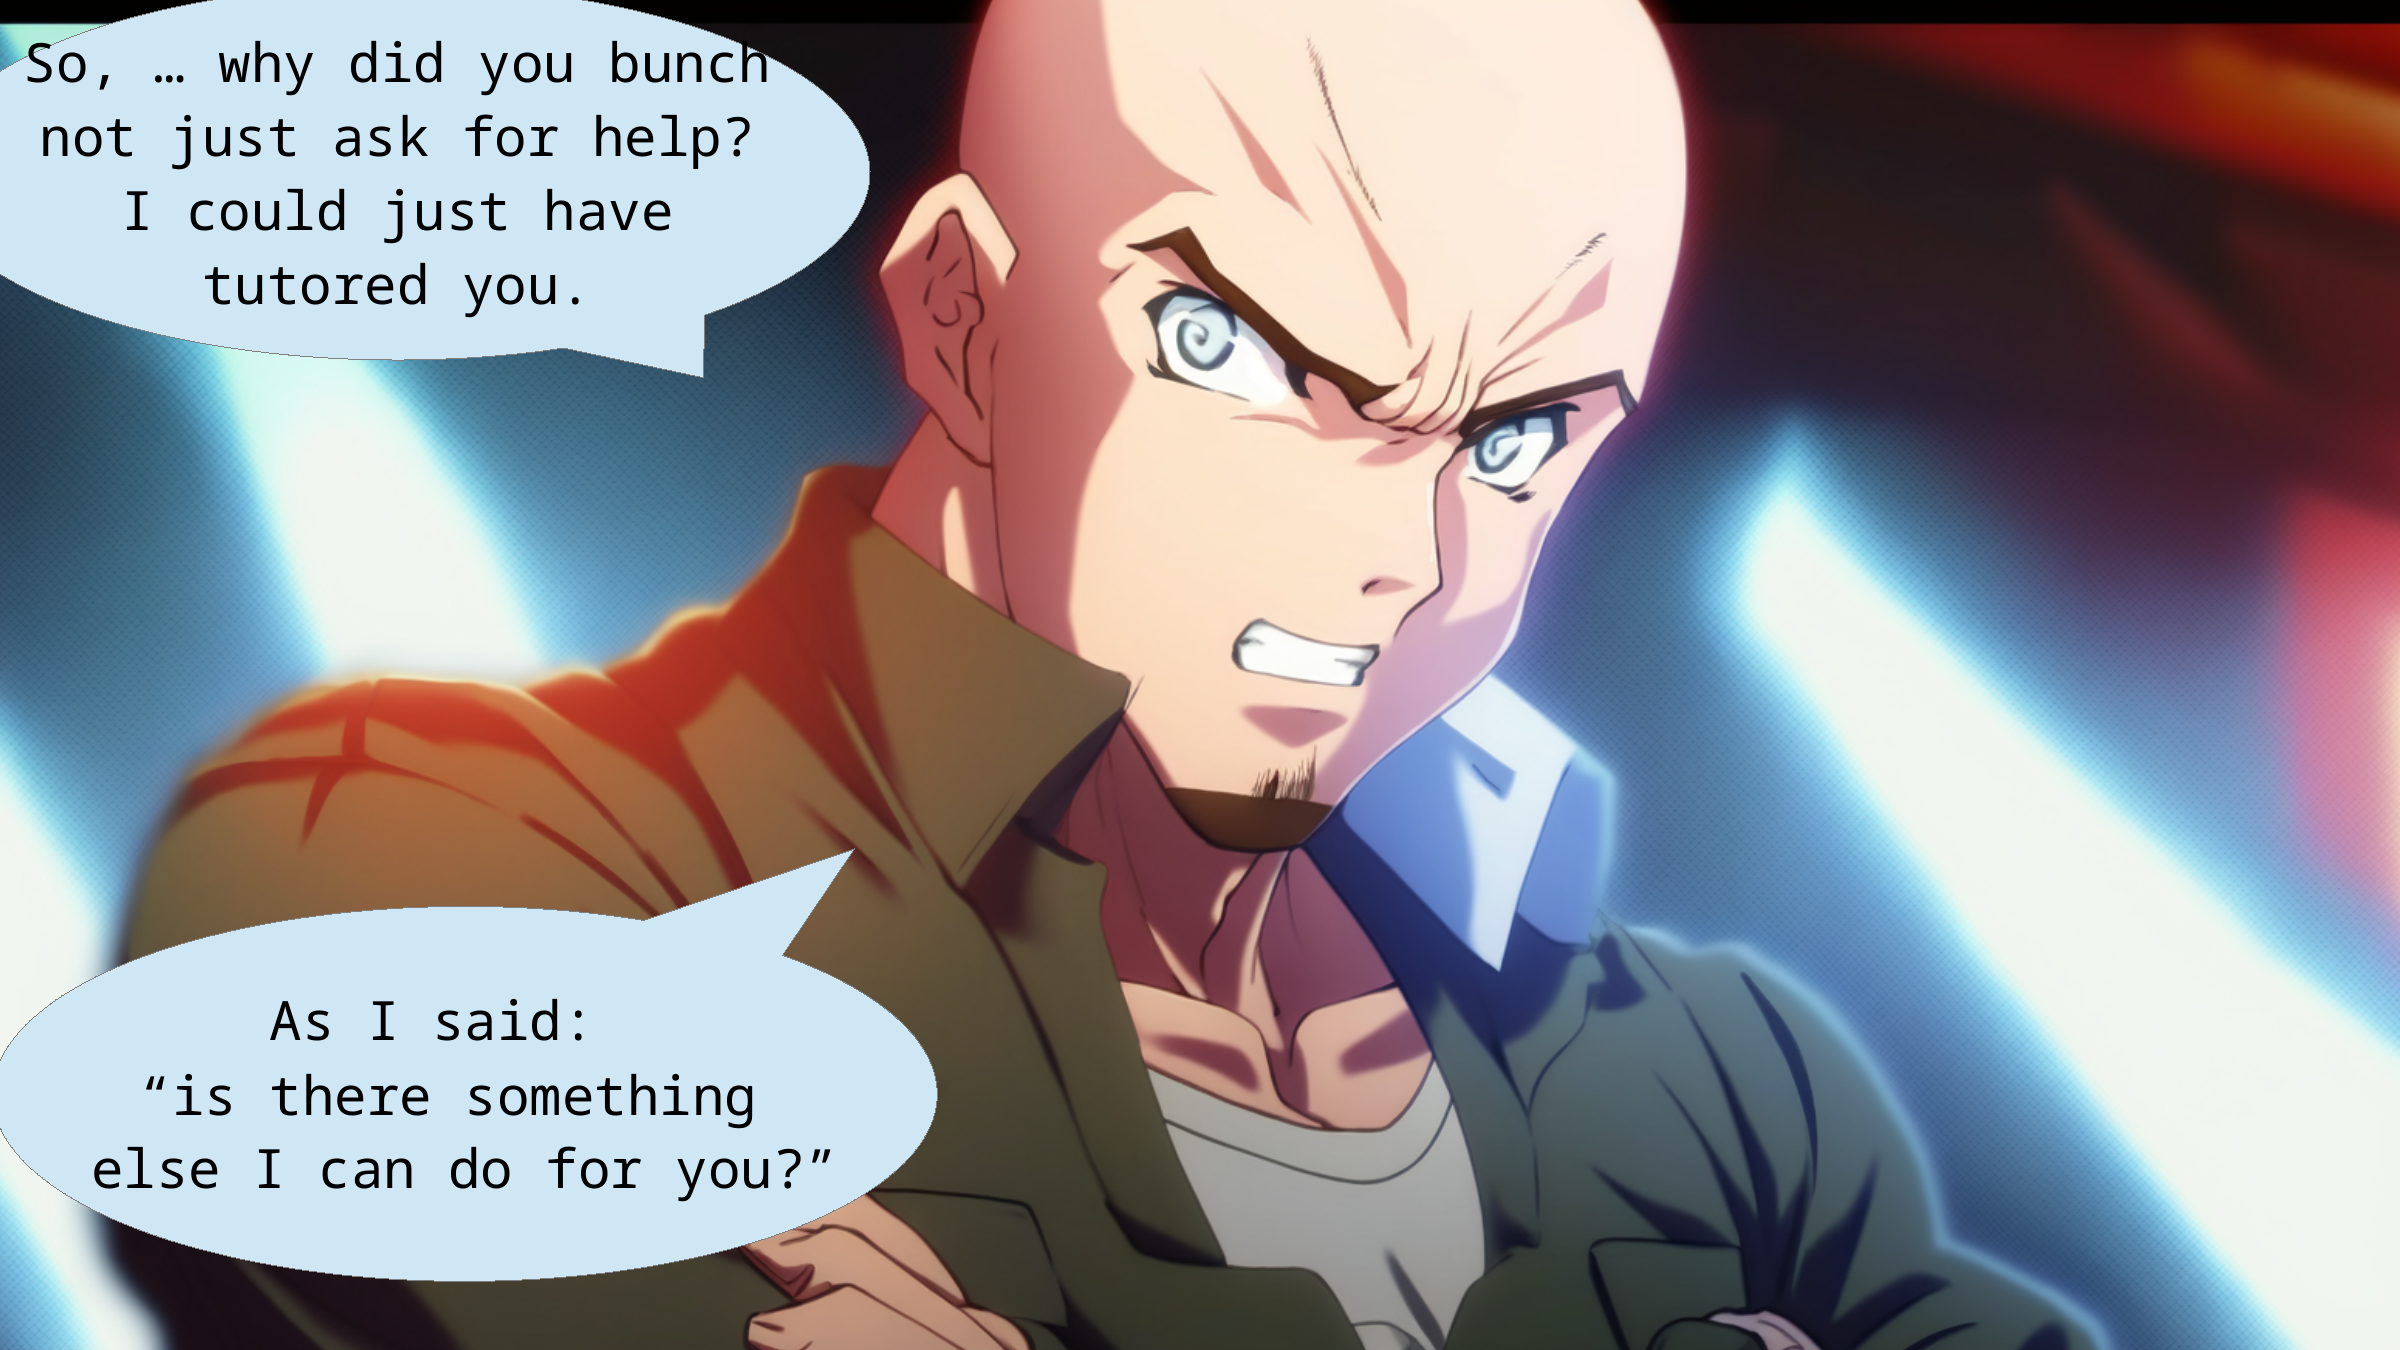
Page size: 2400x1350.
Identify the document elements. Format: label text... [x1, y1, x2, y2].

text_box As I said: “is there something else I can do for you?” [0, 848, 938, 1282]
picture [0, 0, 206, 70]
picture [34, 47, 44, 52]
text_box So, … why did you bunch not just ask for help? I could just have tutored you. [0, 0, 871, 378]
picture [0, 0, 2400, 1350]
